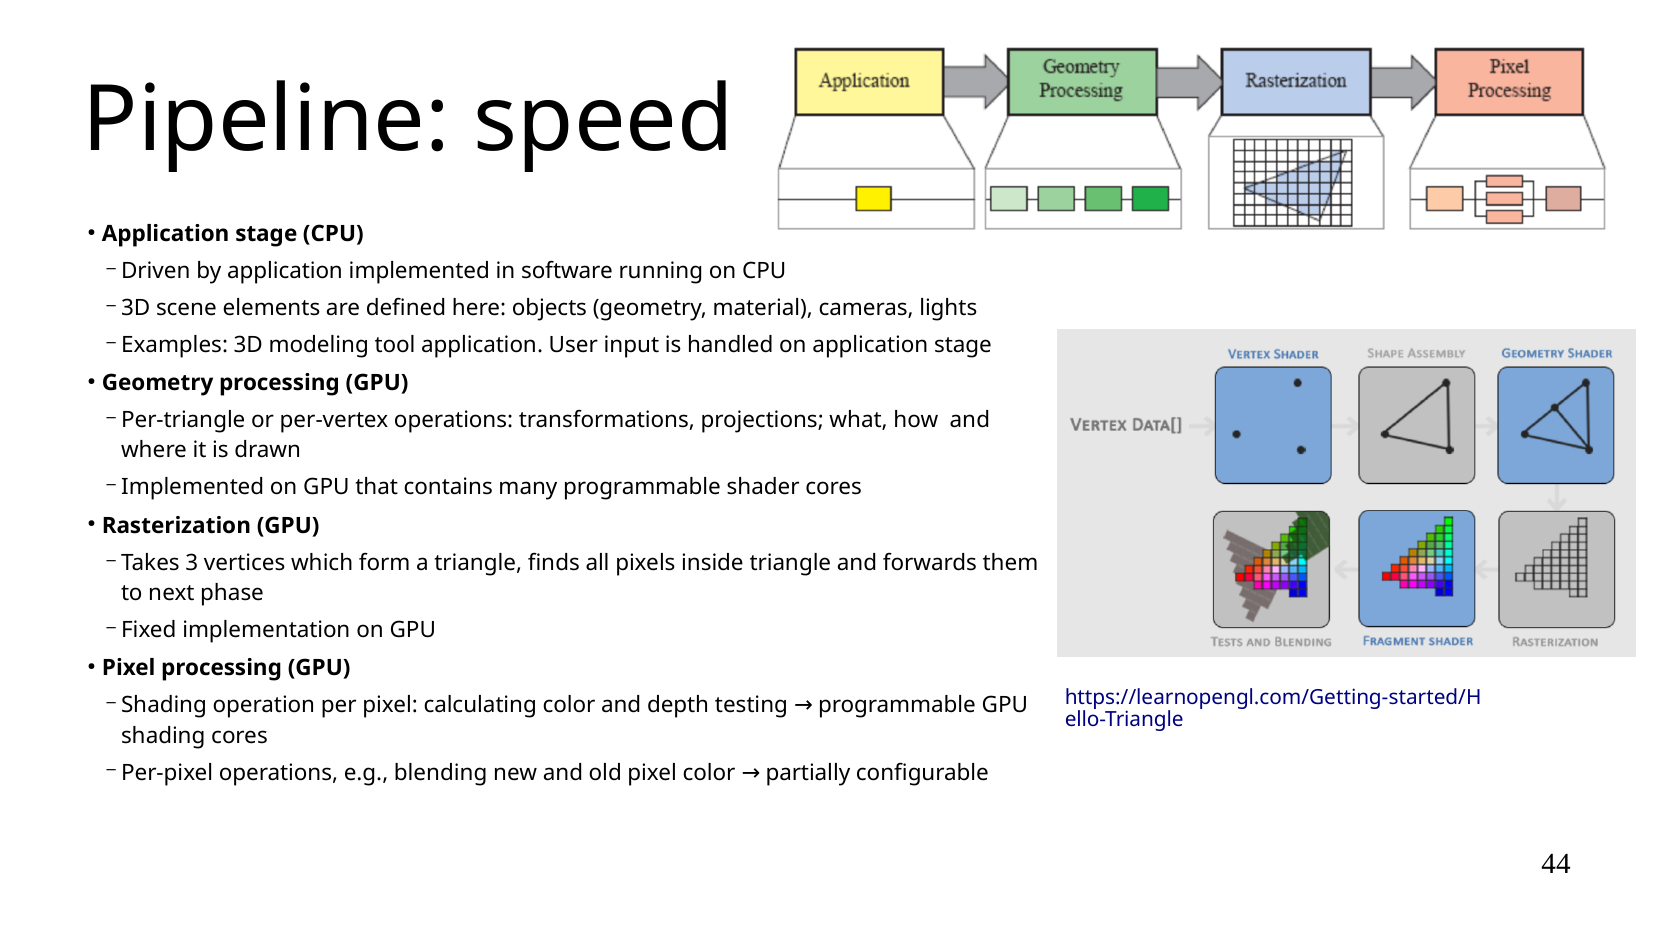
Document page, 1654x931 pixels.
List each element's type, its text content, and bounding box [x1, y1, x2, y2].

title Pipeline: speed run [82, 37, 738, 193]
picture [1057, 329, 1636, 657]
picture [738, 14, 1654, 248]
text_box https://learnopengl.com/Getting-started/Hello-Triangle [1050, 675, 1501, 716]
list Application stage (CPU) Driven by application implemented in software running on CPU 3D scene elements are defined here: objects (geometry, material), cameras, lights Examples: 3D modeling tool application. User input is handled on application stage Geometry processing (GPU) Per-triangle or per-vertex operations: transformations, projections; what, how and where it is drawn Implemented on GPU that contains many programmable shader cores Rasterization (GPU) Takes 3 vertices which form a triangle, finds all pixels inside triangle and forwards them to next phase Fixed implementation on GPU Pixel processing (GPU) Shading operation per pixel: calculating color and depth testing → programmable GPU shading cores Per-pixel operations, e.g., blending new and old pixel color → partially configurable [82, 217, 1058, 811]
